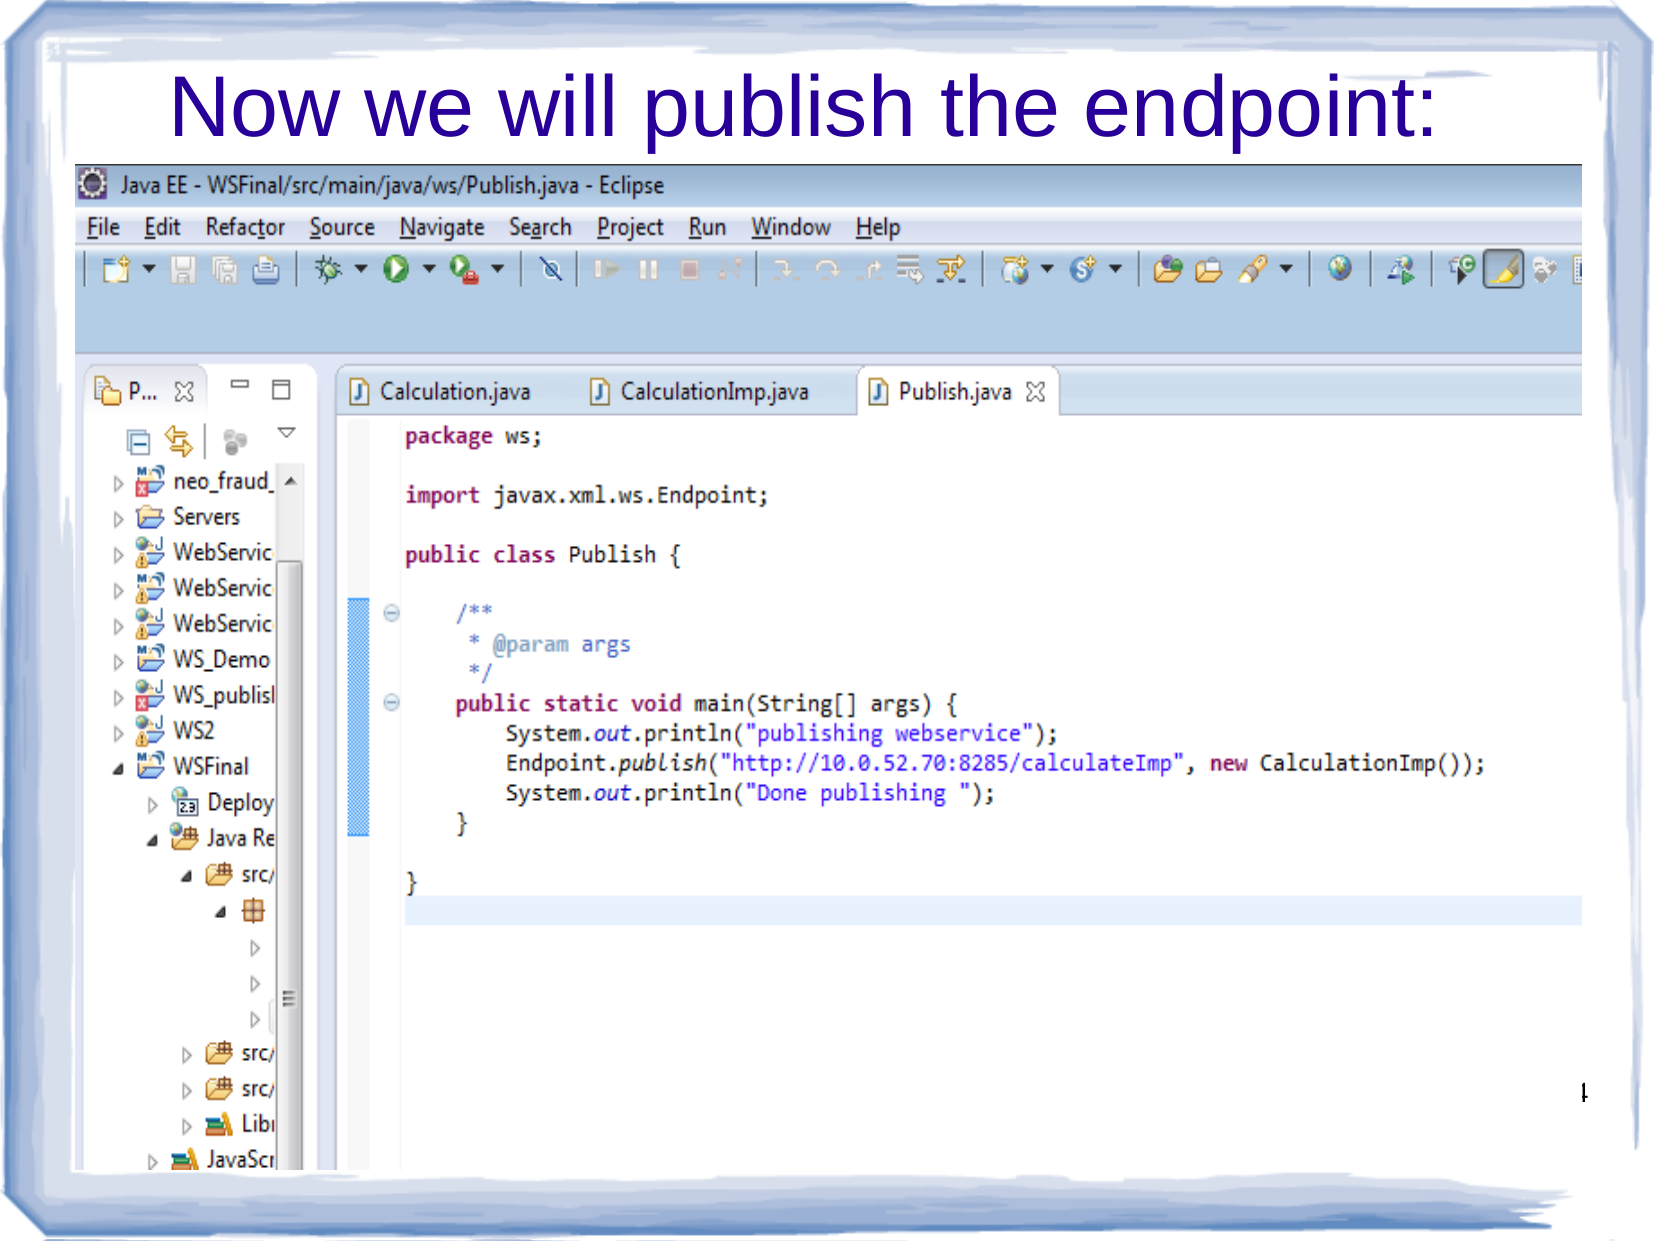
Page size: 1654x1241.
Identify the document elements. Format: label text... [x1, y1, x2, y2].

title Now we will publish the endpoint: [60, 2, 1549, 211]
picture [0, 0, 1654, 1241]
